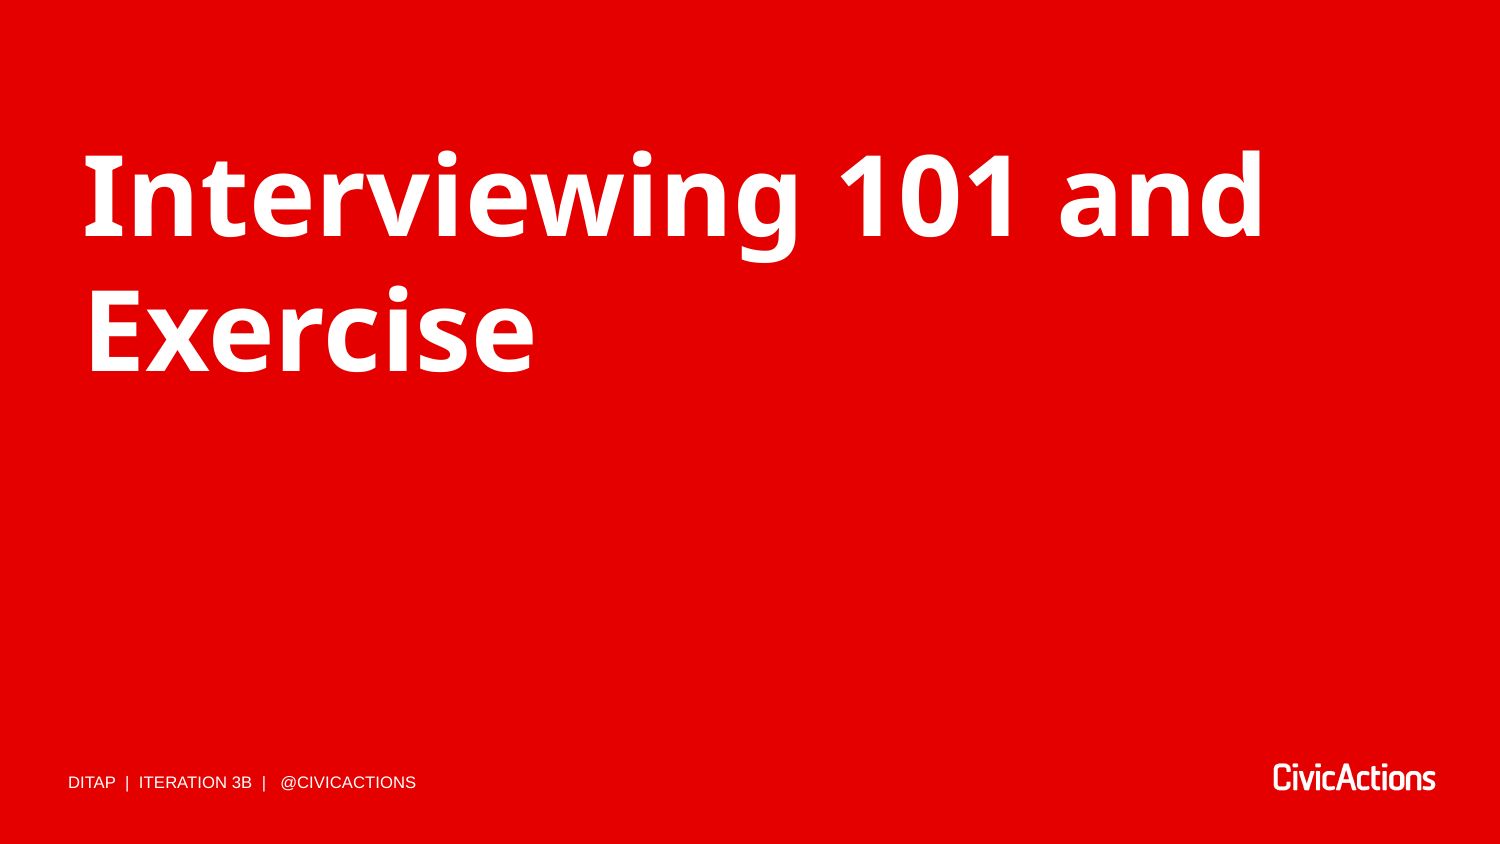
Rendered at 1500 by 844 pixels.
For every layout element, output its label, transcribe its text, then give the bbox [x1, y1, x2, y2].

picture [1271, 758, 1438, 795]
title Interviewing 101 and Exercise [73, 114, 1354, 470]
